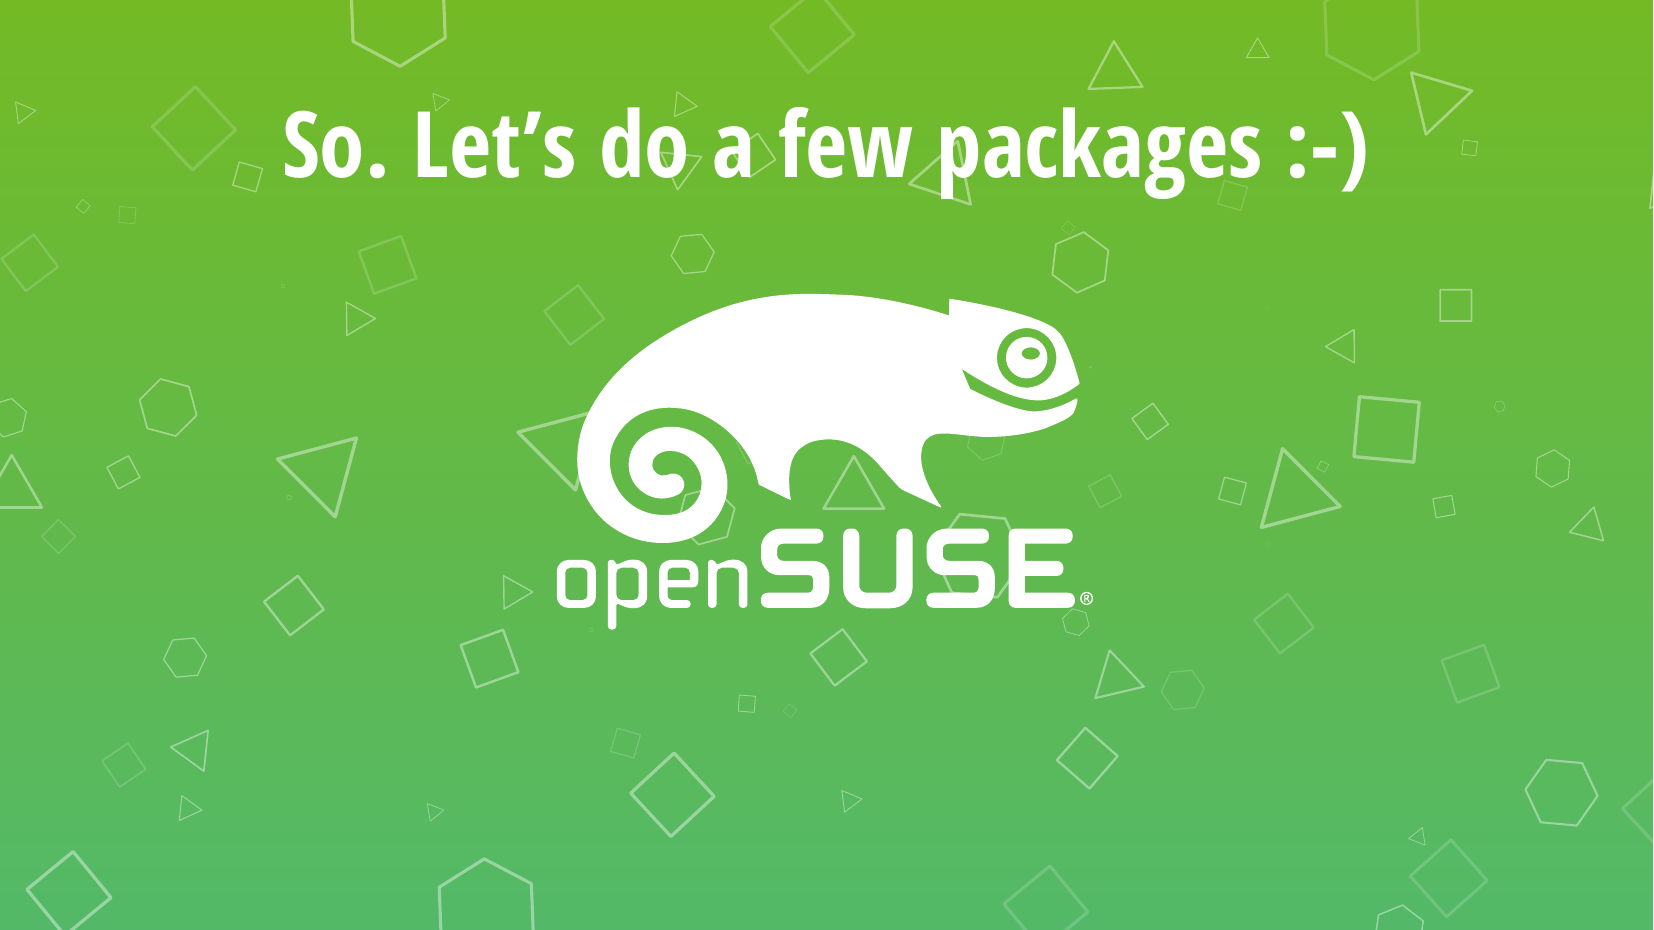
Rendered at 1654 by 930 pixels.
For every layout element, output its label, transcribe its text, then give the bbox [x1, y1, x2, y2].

title So. Let’s do a few packages :-) [82, 29, 1571, 256]
